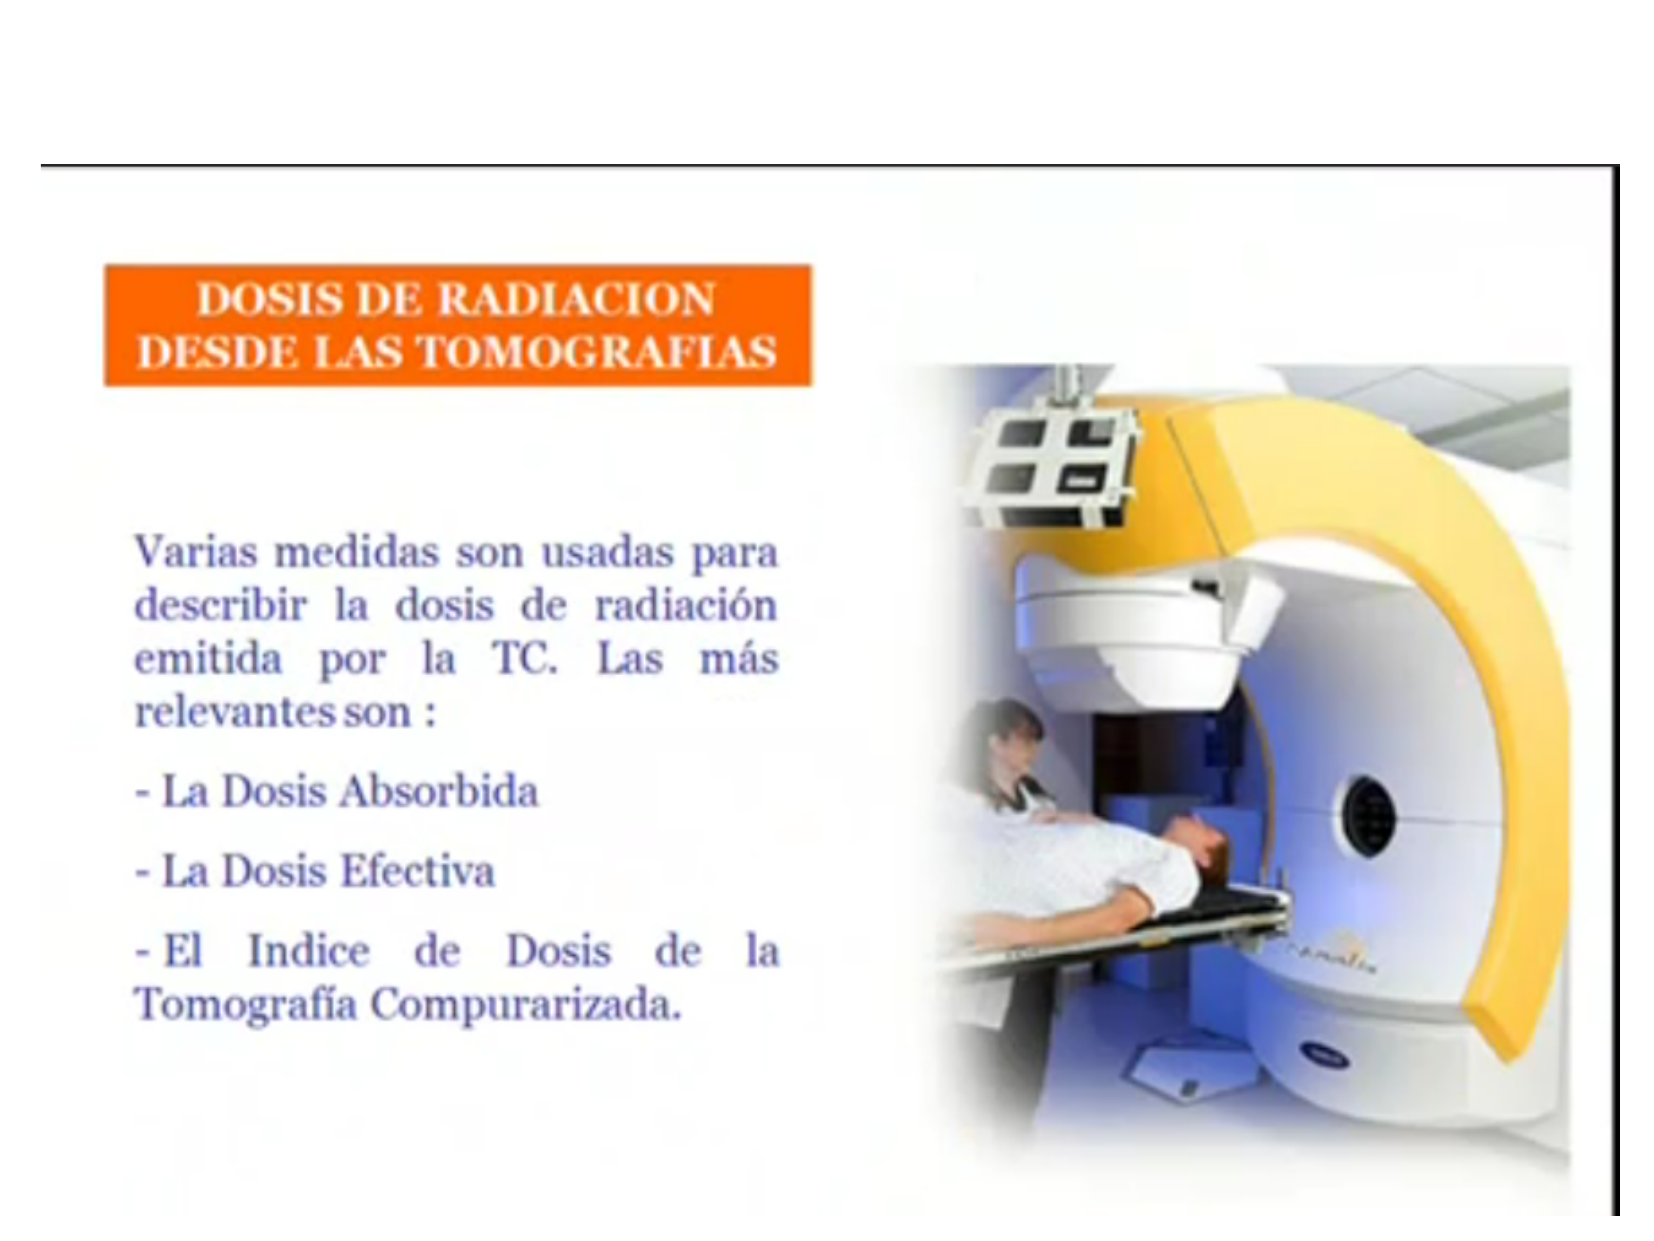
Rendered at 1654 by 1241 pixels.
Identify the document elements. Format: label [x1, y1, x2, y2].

picture [40, 164, 1621, 1216]
